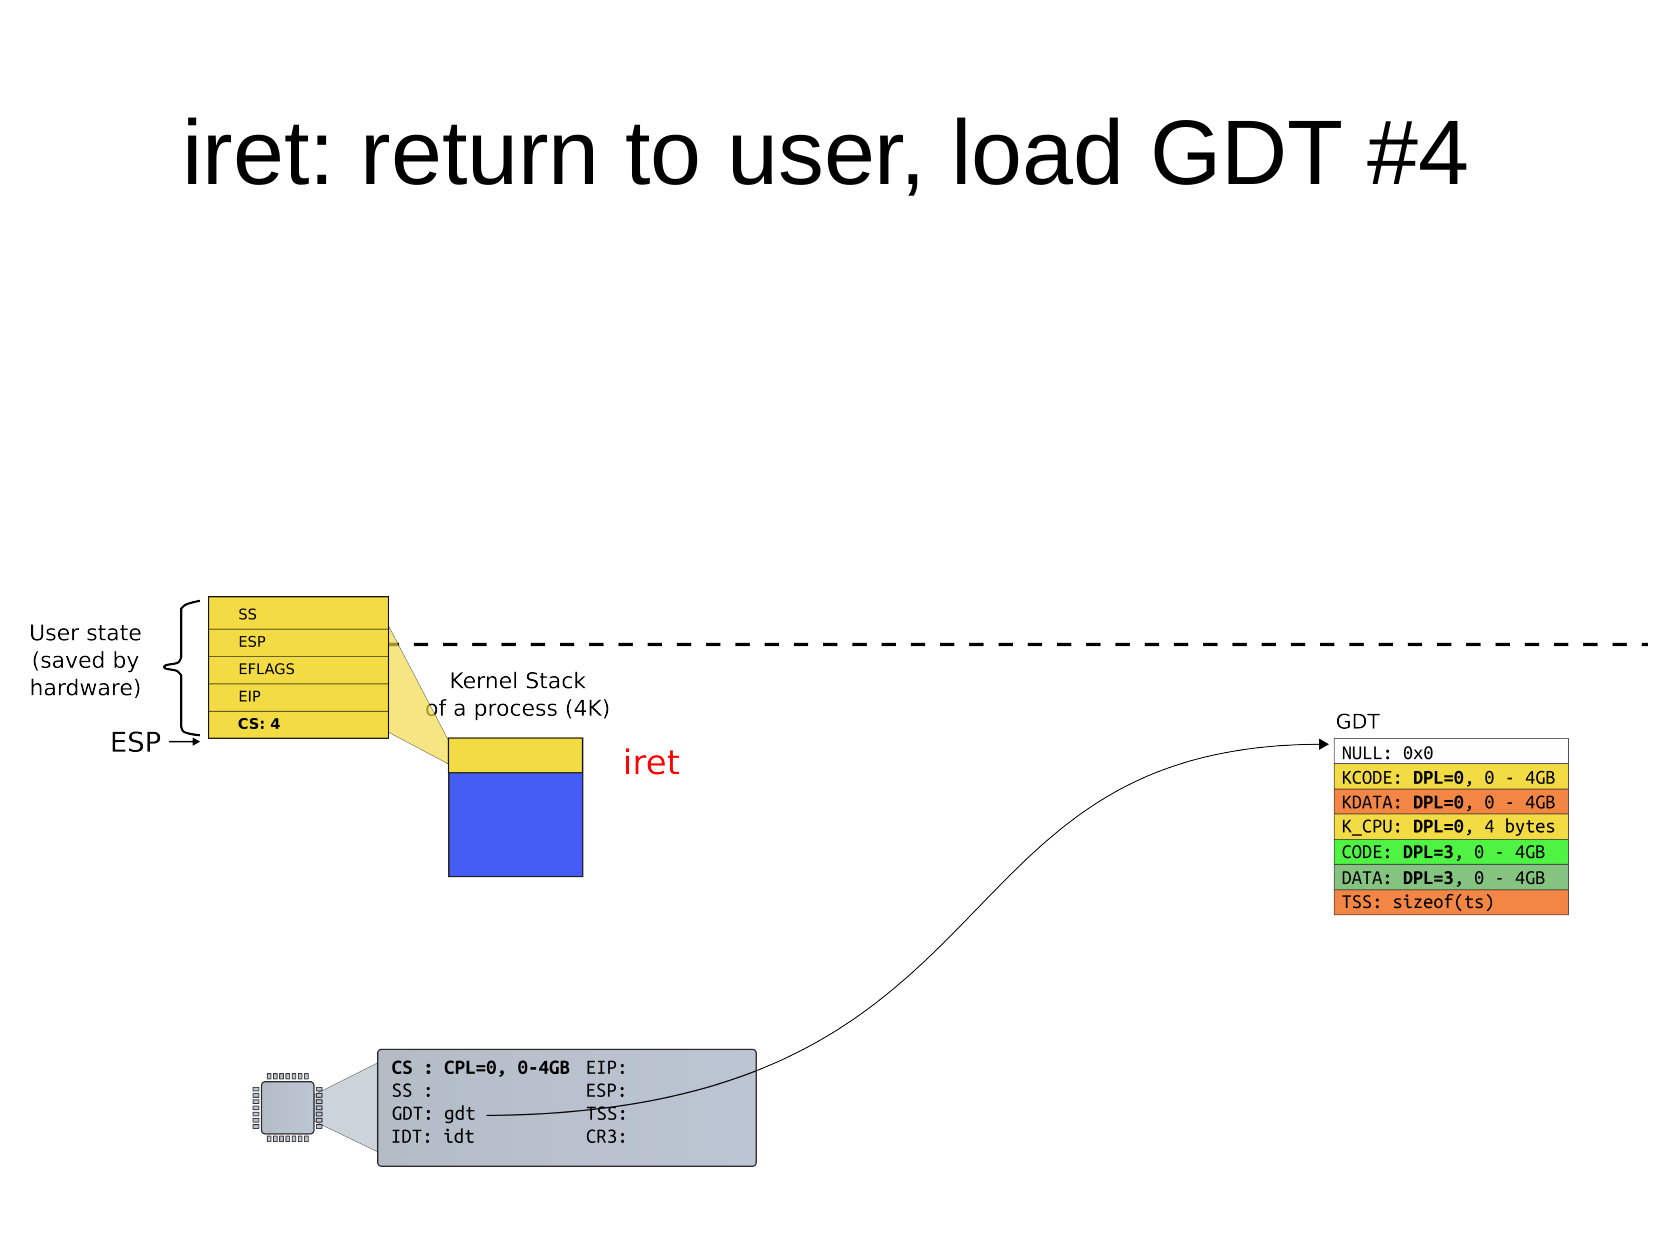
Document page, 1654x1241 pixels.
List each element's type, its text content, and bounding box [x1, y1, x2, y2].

picture [31, 596, 1648, 1167]
title iret: return to user, load GDT #4 [82, 49, 1571, 257]
